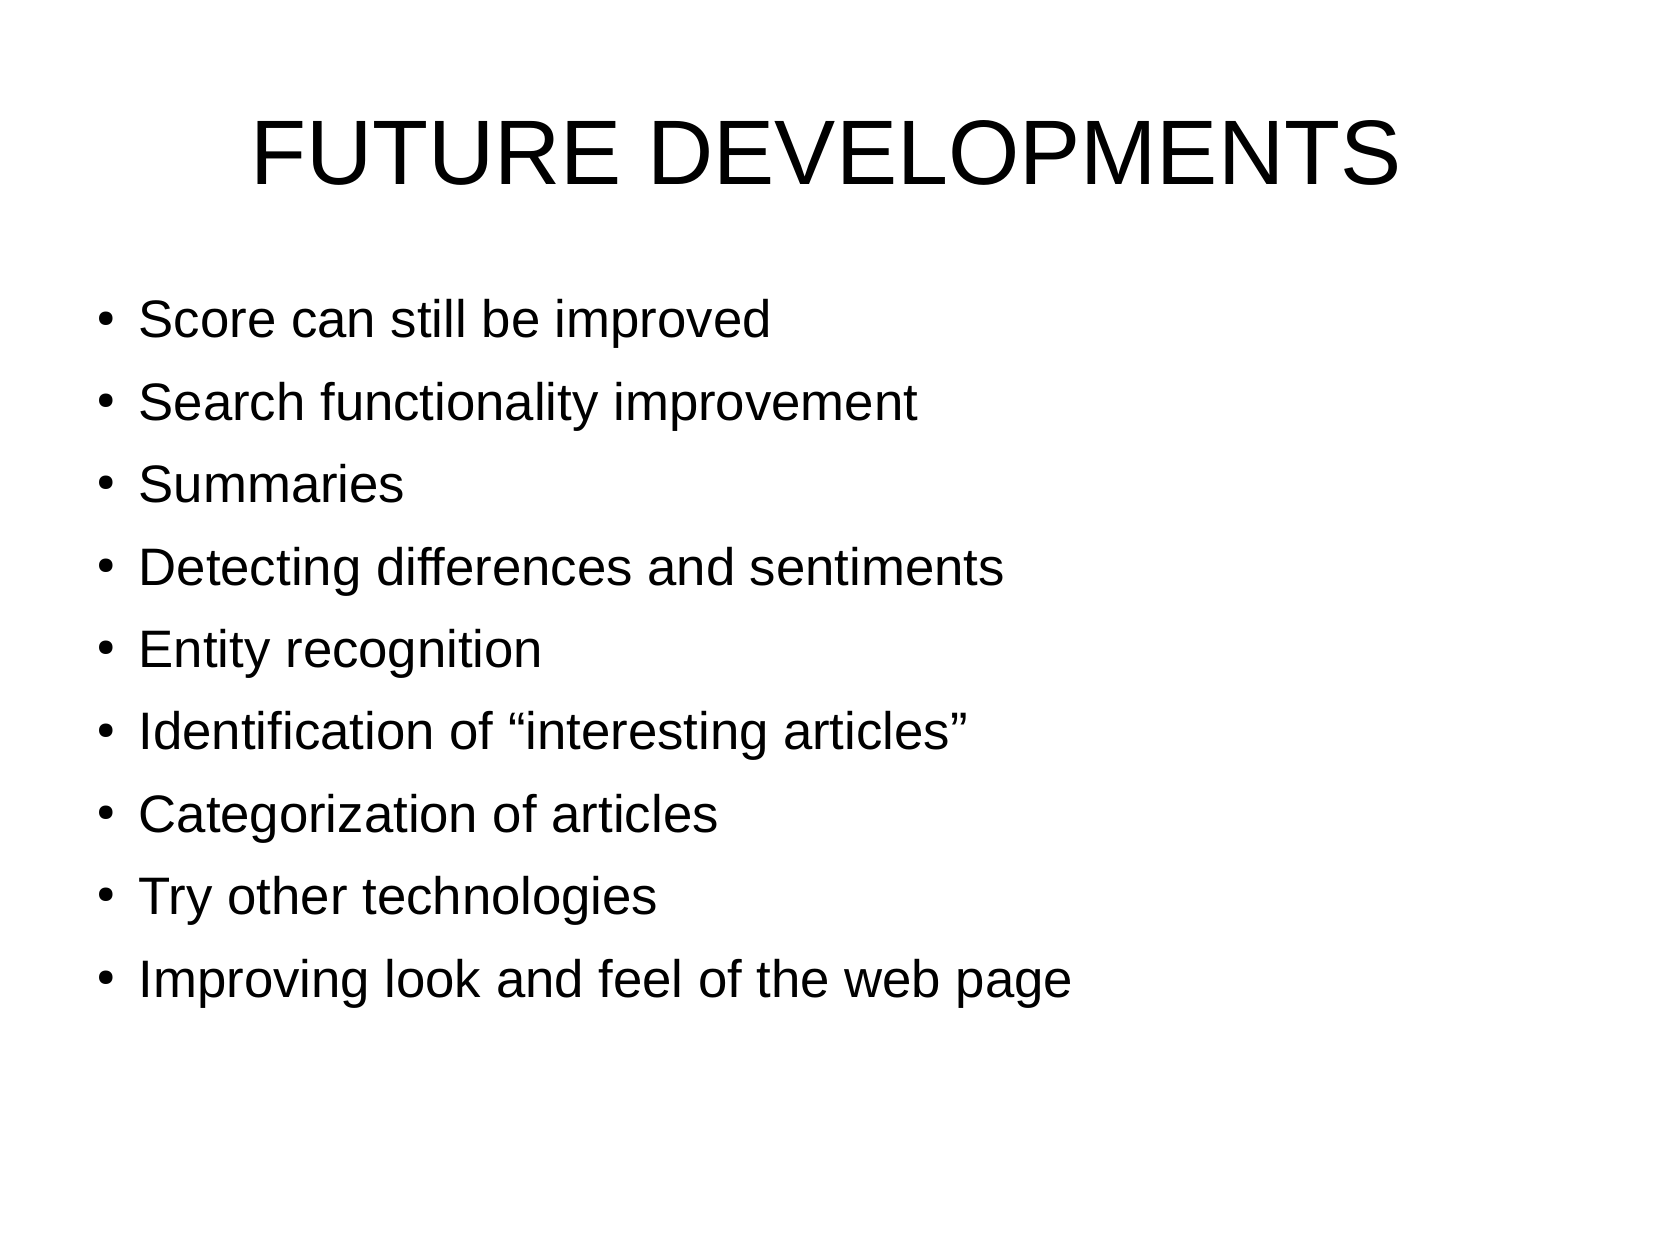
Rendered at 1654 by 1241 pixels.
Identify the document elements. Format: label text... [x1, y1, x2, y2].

list Score can still be improved Search functionality improvement Summaries Detecting differences and sentiments Entity recognition Identification of “interesting articles” Categorization of articles Try other technologies Improving look and feel of the web page [82, 290, 1571, 1010]
title FUTURE DEVELOPMENTS [82, 49, 1571, 257]
